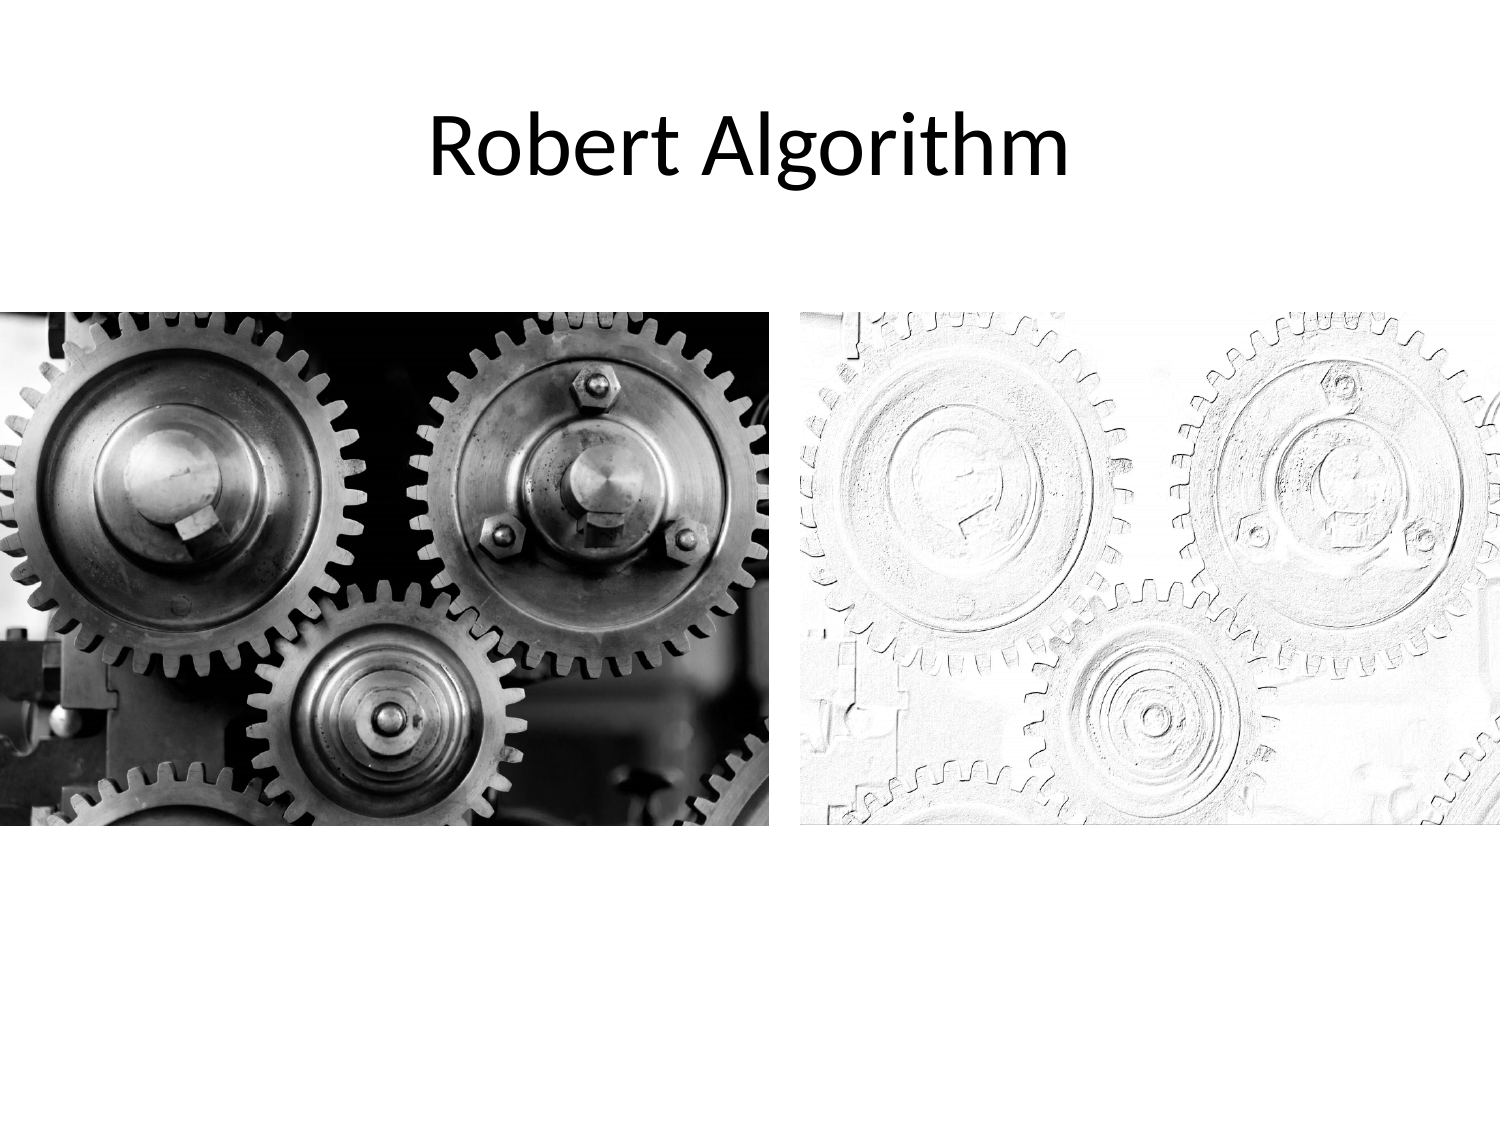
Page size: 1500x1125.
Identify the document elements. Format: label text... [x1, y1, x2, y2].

picture [0, 312, 769, 826]
title Robert Algorithm [75, 45, 1425, 233]
picture [800, 312, 1500, 825]
